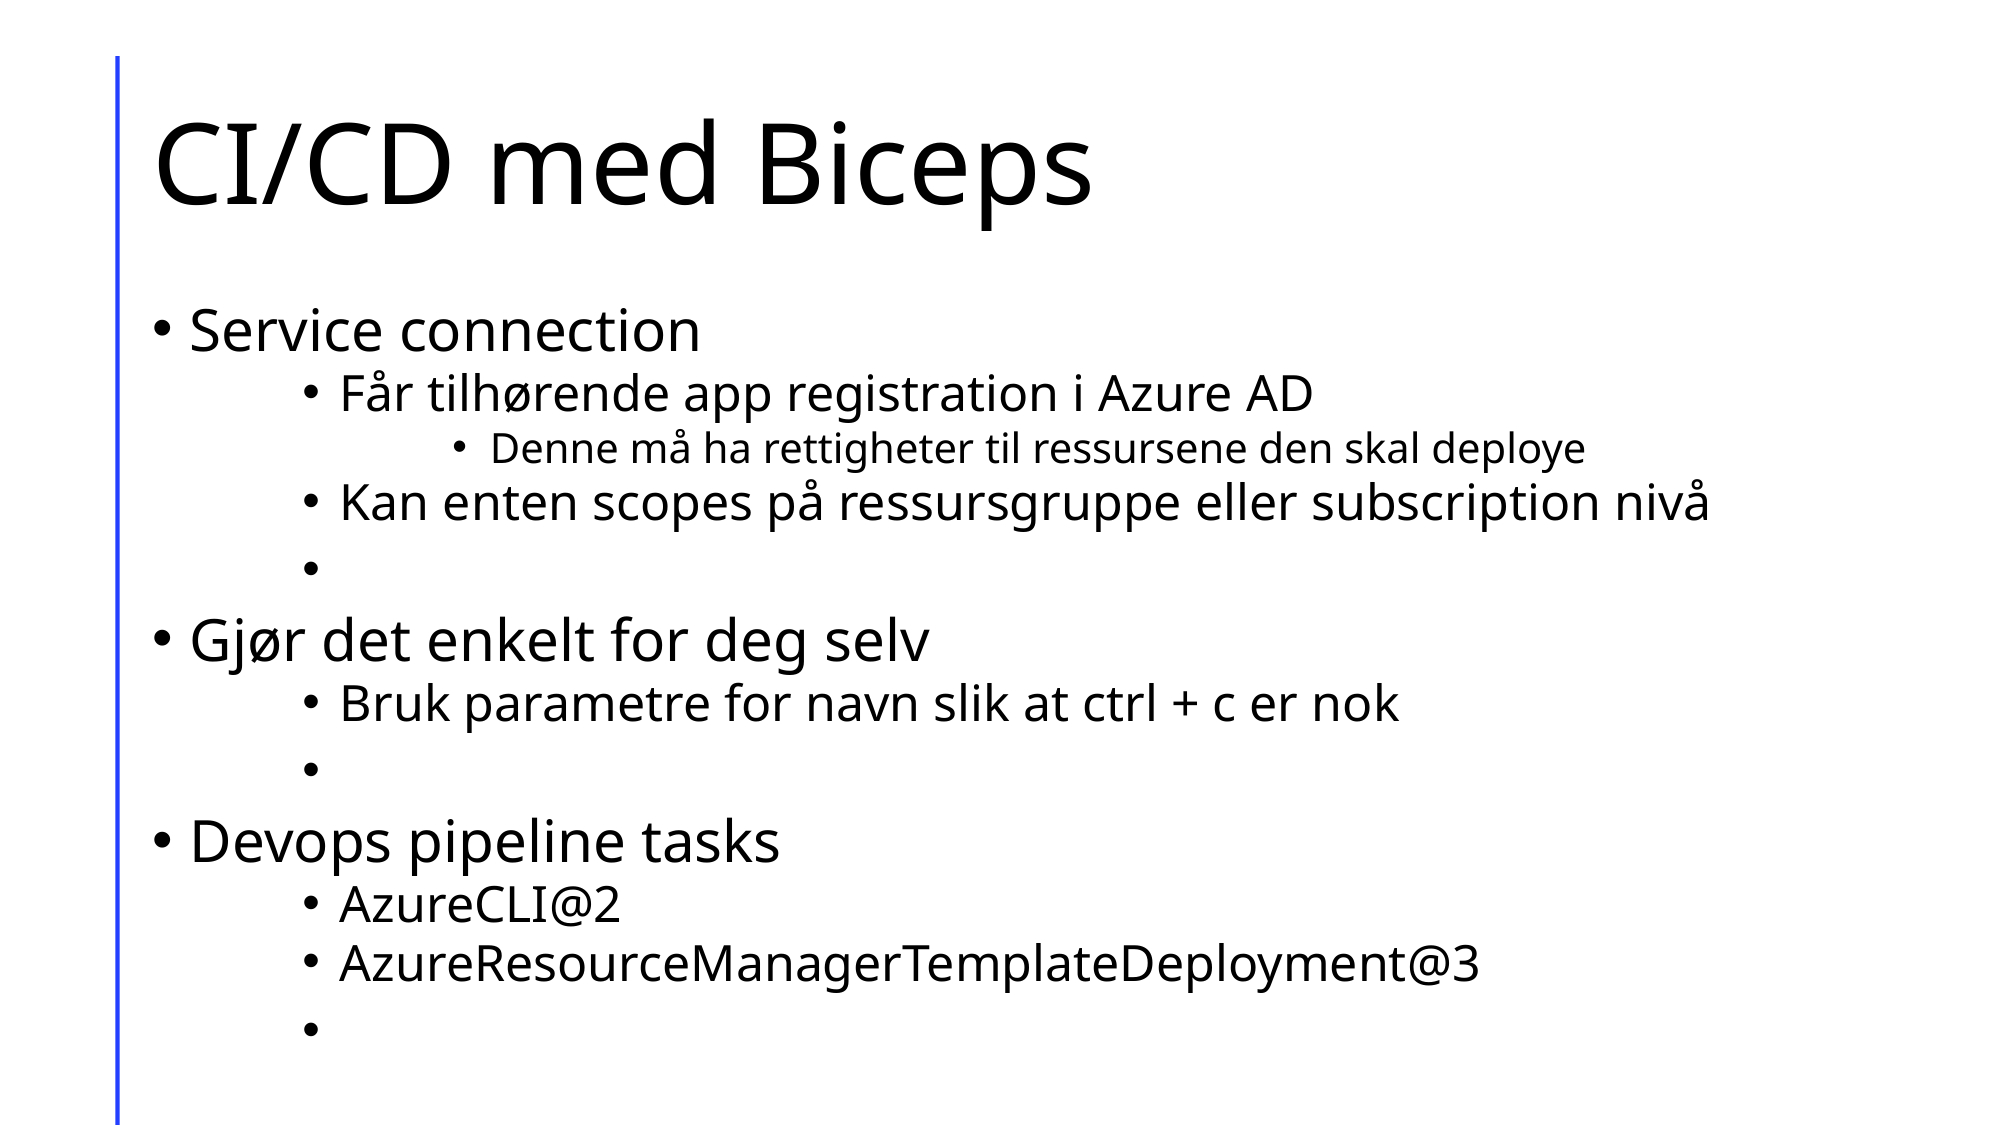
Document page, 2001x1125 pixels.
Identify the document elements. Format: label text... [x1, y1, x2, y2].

list Service connection Får tilhørende app registration i Azure AD Denne må ha rettigheter til ressursene den skal deploye Kan enten scopes på ressursgruppe eller subscription nivå Gjør det enkelt for deg selv Bruk parametre for navn slik at ctrl + c er nok Devops pipeline tasks AzureCLI@2 AzureResourceManagerTemplateDeployment@3 [137, 299, 1863, 1014]
title CI/CD med Biceps [137, 59, 1863, 278]
